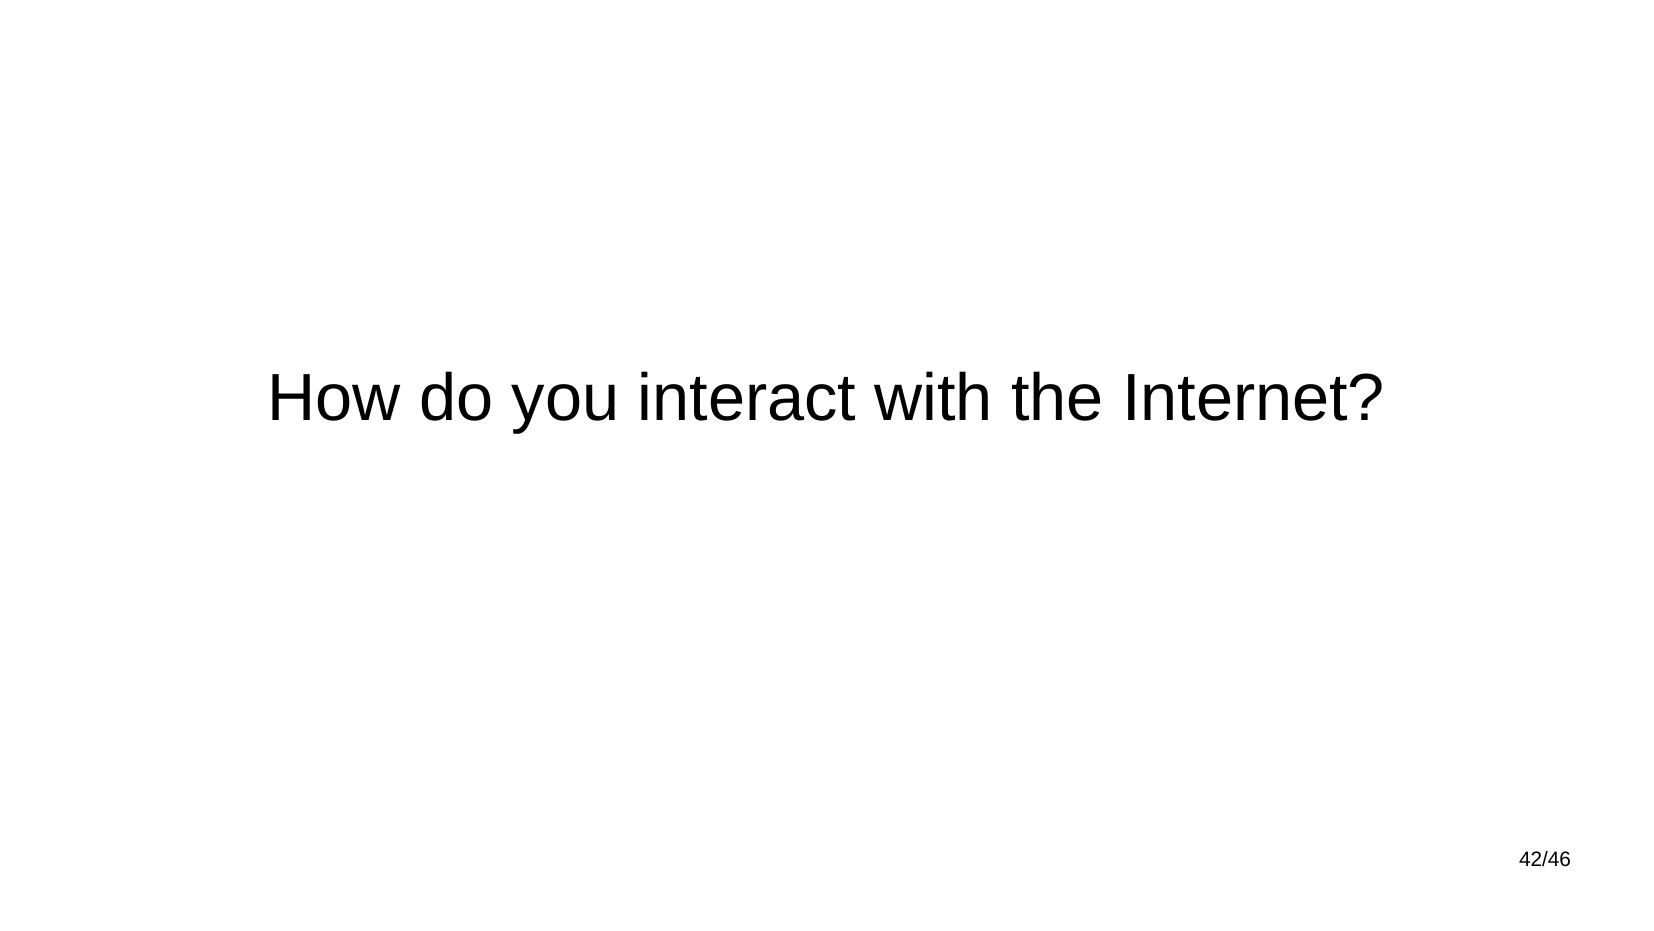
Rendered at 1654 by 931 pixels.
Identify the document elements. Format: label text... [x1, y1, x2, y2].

subtitle How do you interact with the Internet? [82, 37, 1571, 757]
